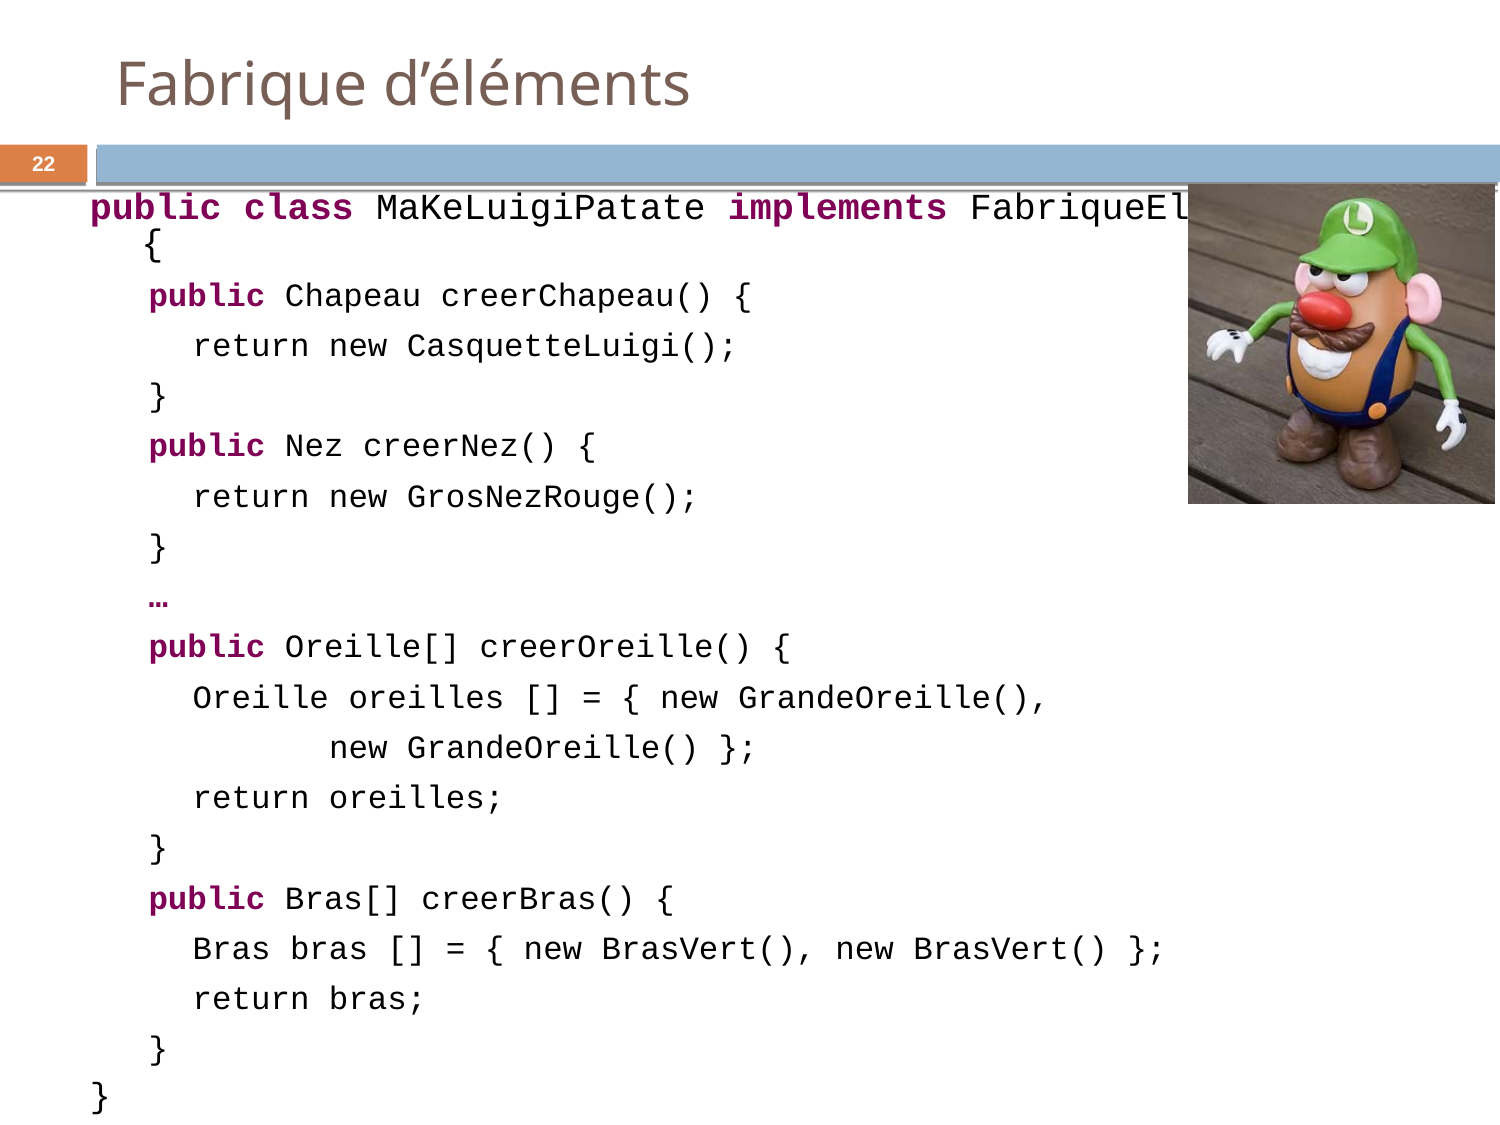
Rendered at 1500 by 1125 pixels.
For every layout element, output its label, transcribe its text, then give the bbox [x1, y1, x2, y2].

list public class MaKeLuigiPatate implements FabriqueElementPatate { public Chapeau creerChapeau() { return new CasquetteLuigi(); } public Nez creerNez() { return new GrosNezRouge(); } … public Oreille[] creerOreille() { Oreille oreilles [] = { new GrandeOreille(), new GrandeOreille() }; return oreilles; } public Bras[] creerBras() { Bras bras [] = { new BrasVert(), new BrasVert() }; return bras; } } [75, 184, 1471, 1125]
picture [1188, 184, 1495, 504]
slide_number <numéro> [0, 143, 88, 184]
title Fabrique d’éléments [100, 37, 1438, 126]
